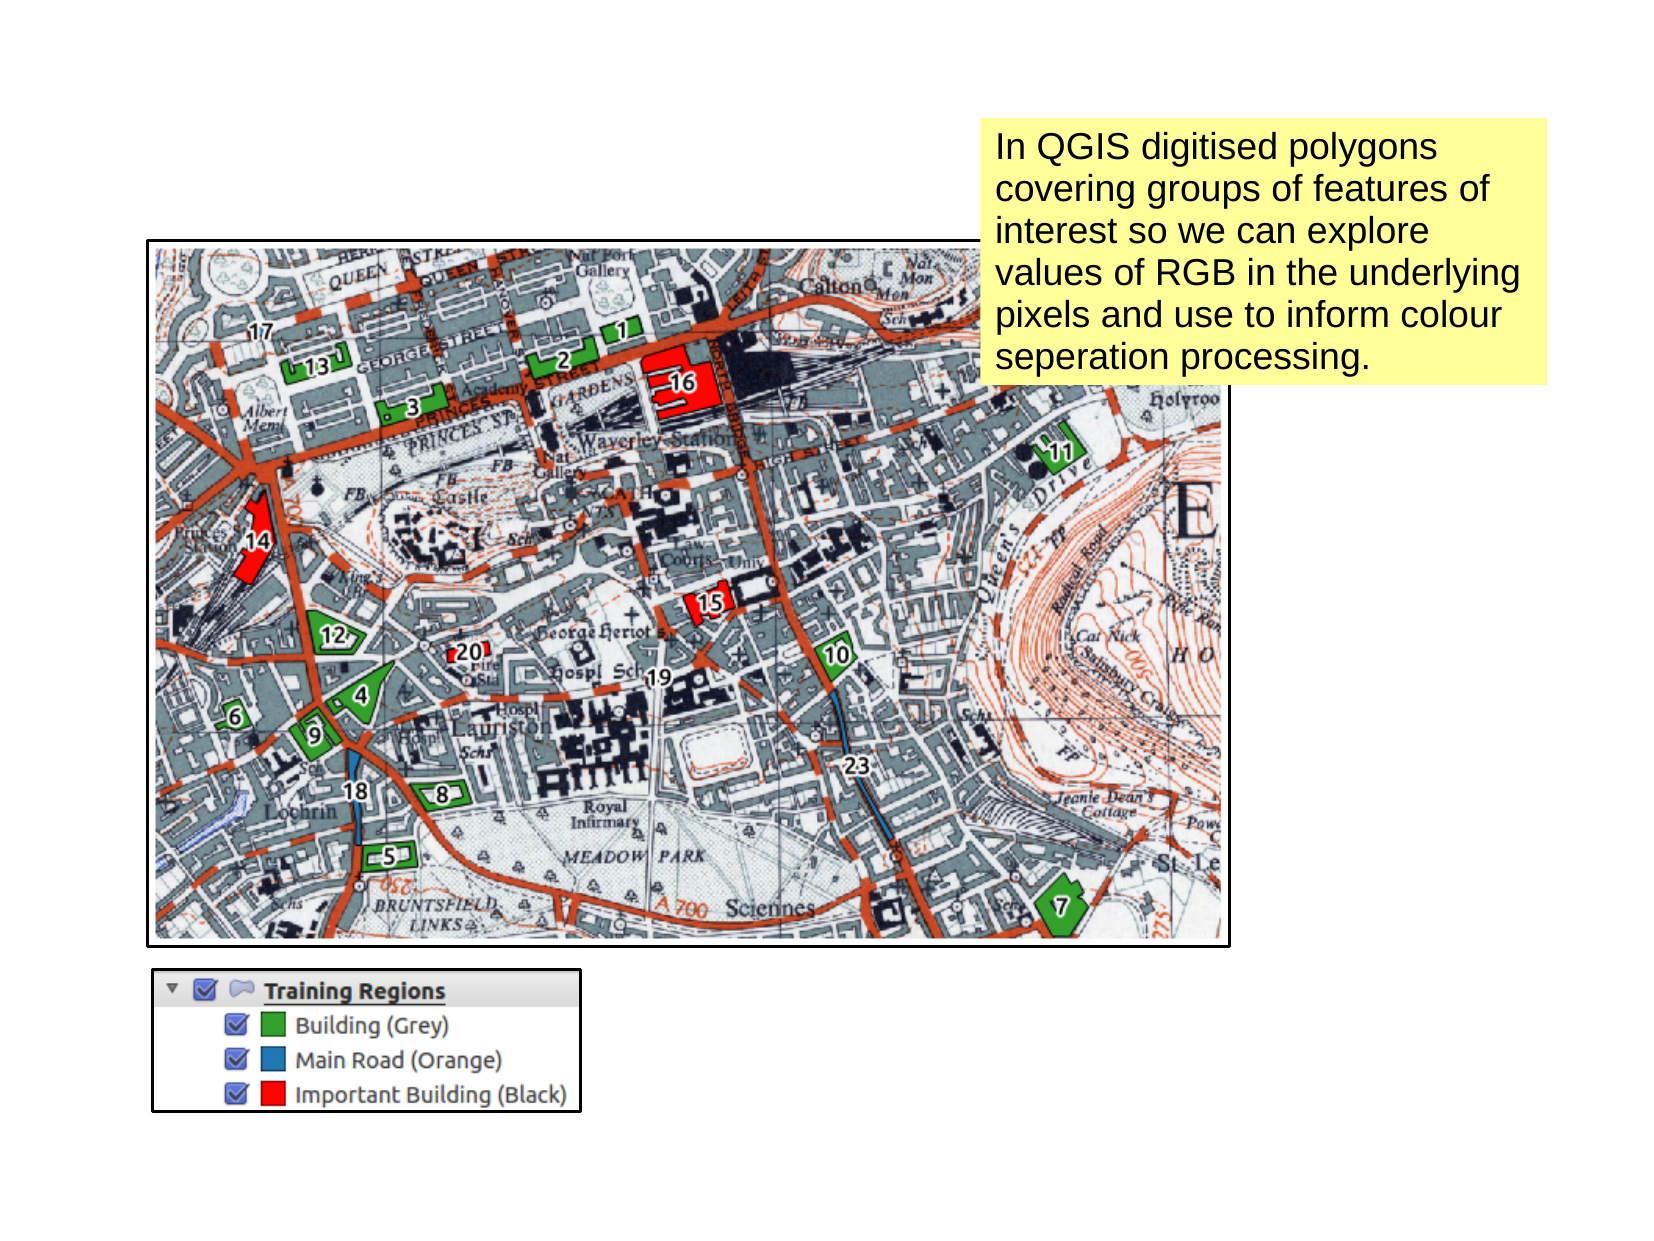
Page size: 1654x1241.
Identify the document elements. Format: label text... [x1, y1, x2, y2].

picture [153, 971, 579, 1111]
text_box In QGIS digitised polygons covering groups of features of interest so we can explore values of RGB in the underlying pixels and use to inform colour seperation processing. [980, 118, 1548, 385]
picture [148, 241, 1229, 945]
